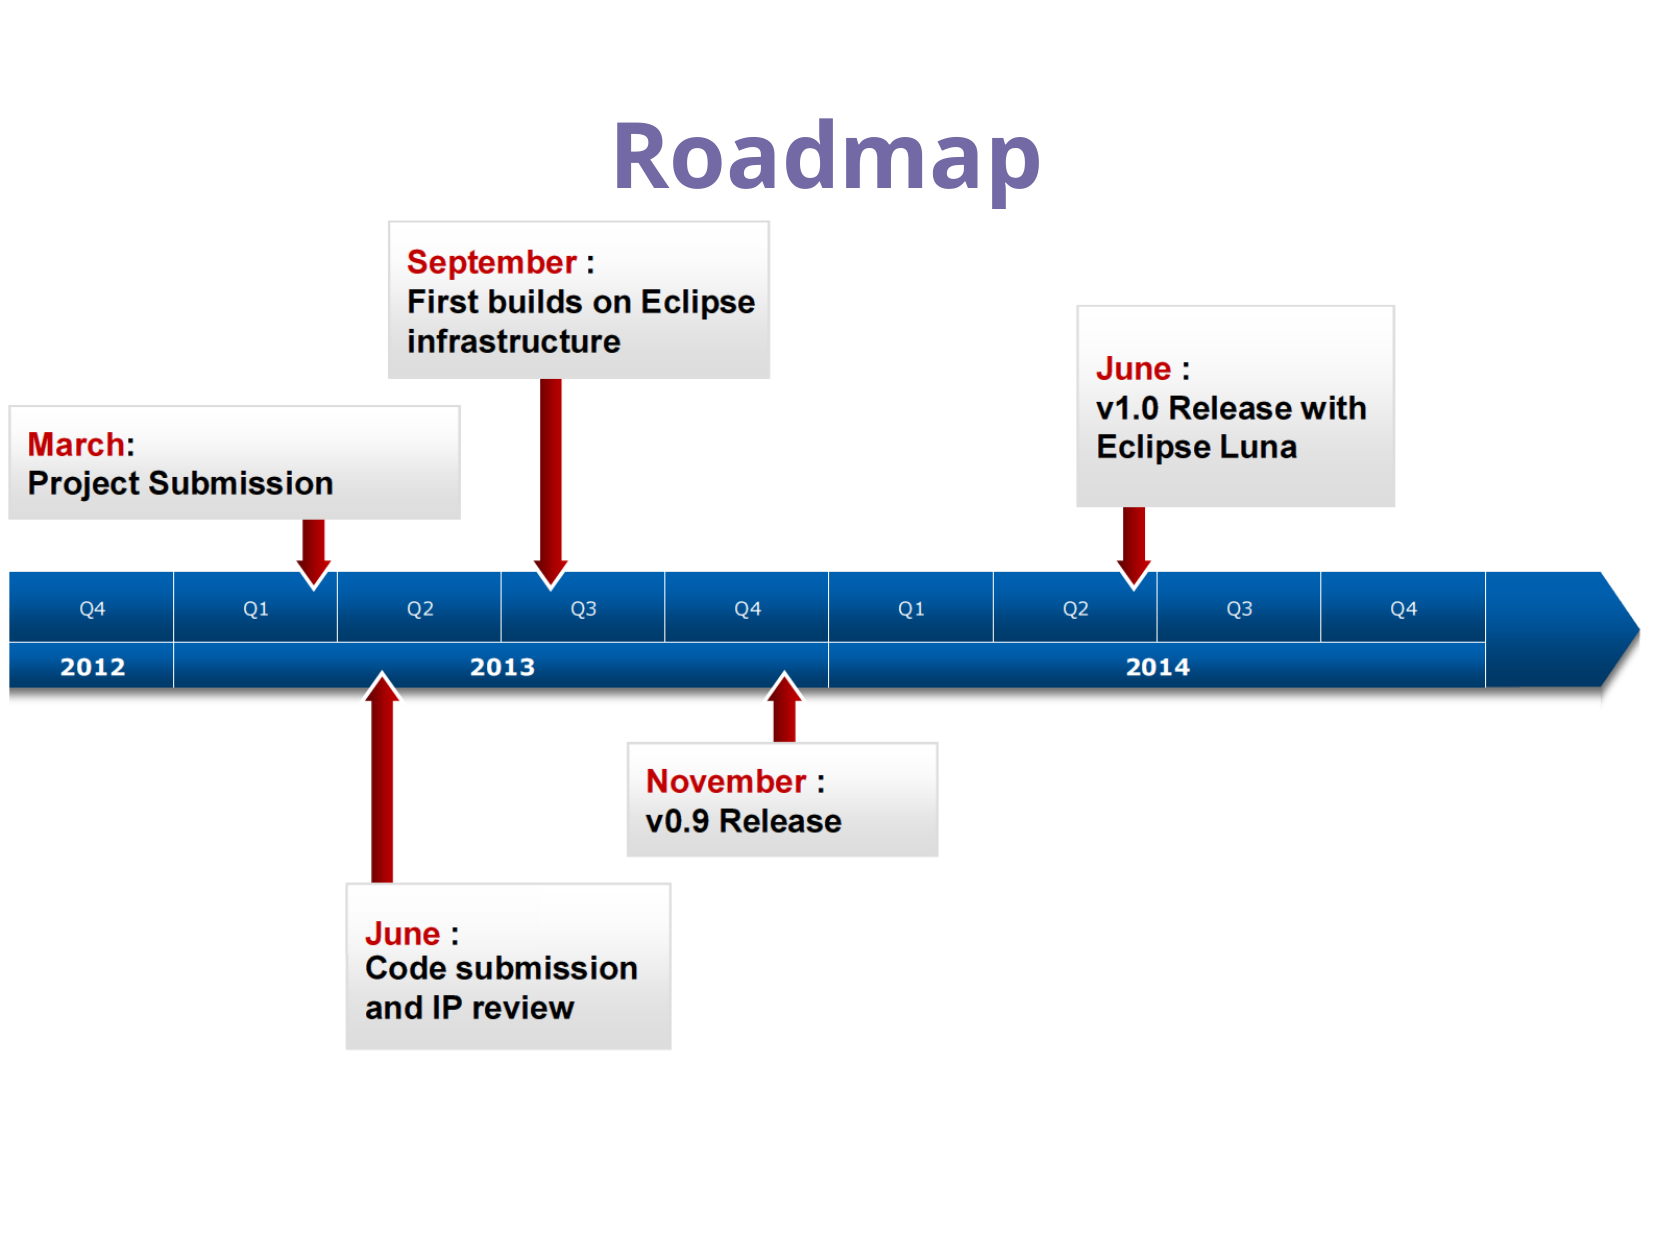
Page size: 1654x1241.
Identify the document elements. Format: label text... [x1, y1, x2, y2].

picture [0, 209, 1654, 1063]
title Roadmap [82, 49, 1571, 209]
